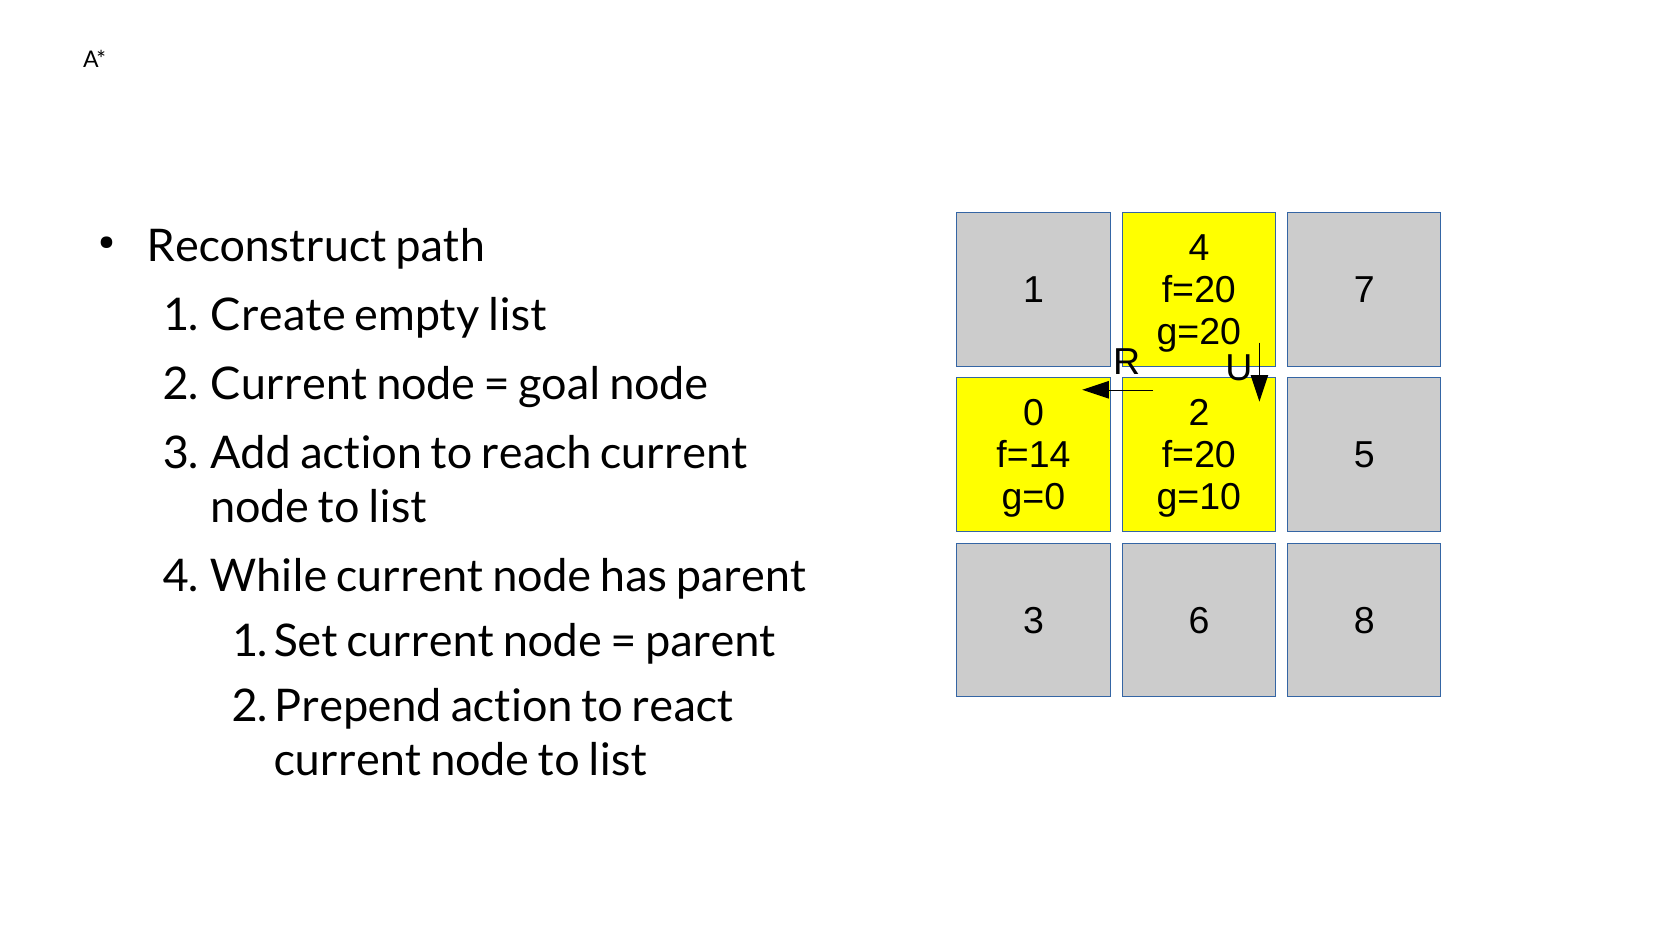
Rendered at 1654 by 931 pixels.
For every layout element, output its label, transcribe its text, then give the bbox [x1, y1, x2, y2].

text_box 7 [1287, 212, 1441, 367]
text_box 4 f=20 g=20 [1122, 212, 1276, 367]
text_box U [1210, 338, 1258, 396]
text_box 5 [1287, 377, 1441, 532]
title A* [83, 0, 1571, 119]
text_box 3 [956, 543, 1111, 697]
text_box 8 [1287, 543, 1441, 697]
text_box R [1098, 333, 1146, 390]
text_box 1 [956, 212, 1111, 367]
text_box 6 [1122, 543, 1276, 697]
list Reconstruct path Create empty list Current node = goal node Add action to reach current node to list While current node has parent Set current node = parent Prepend action to react current node to list [82, 217, 809, 839]
text_box 2 f=20 g=10 [1122, 377, 1276, 532]
text_box 0 f=14 g=0 [956, 377, 1111, 532]
